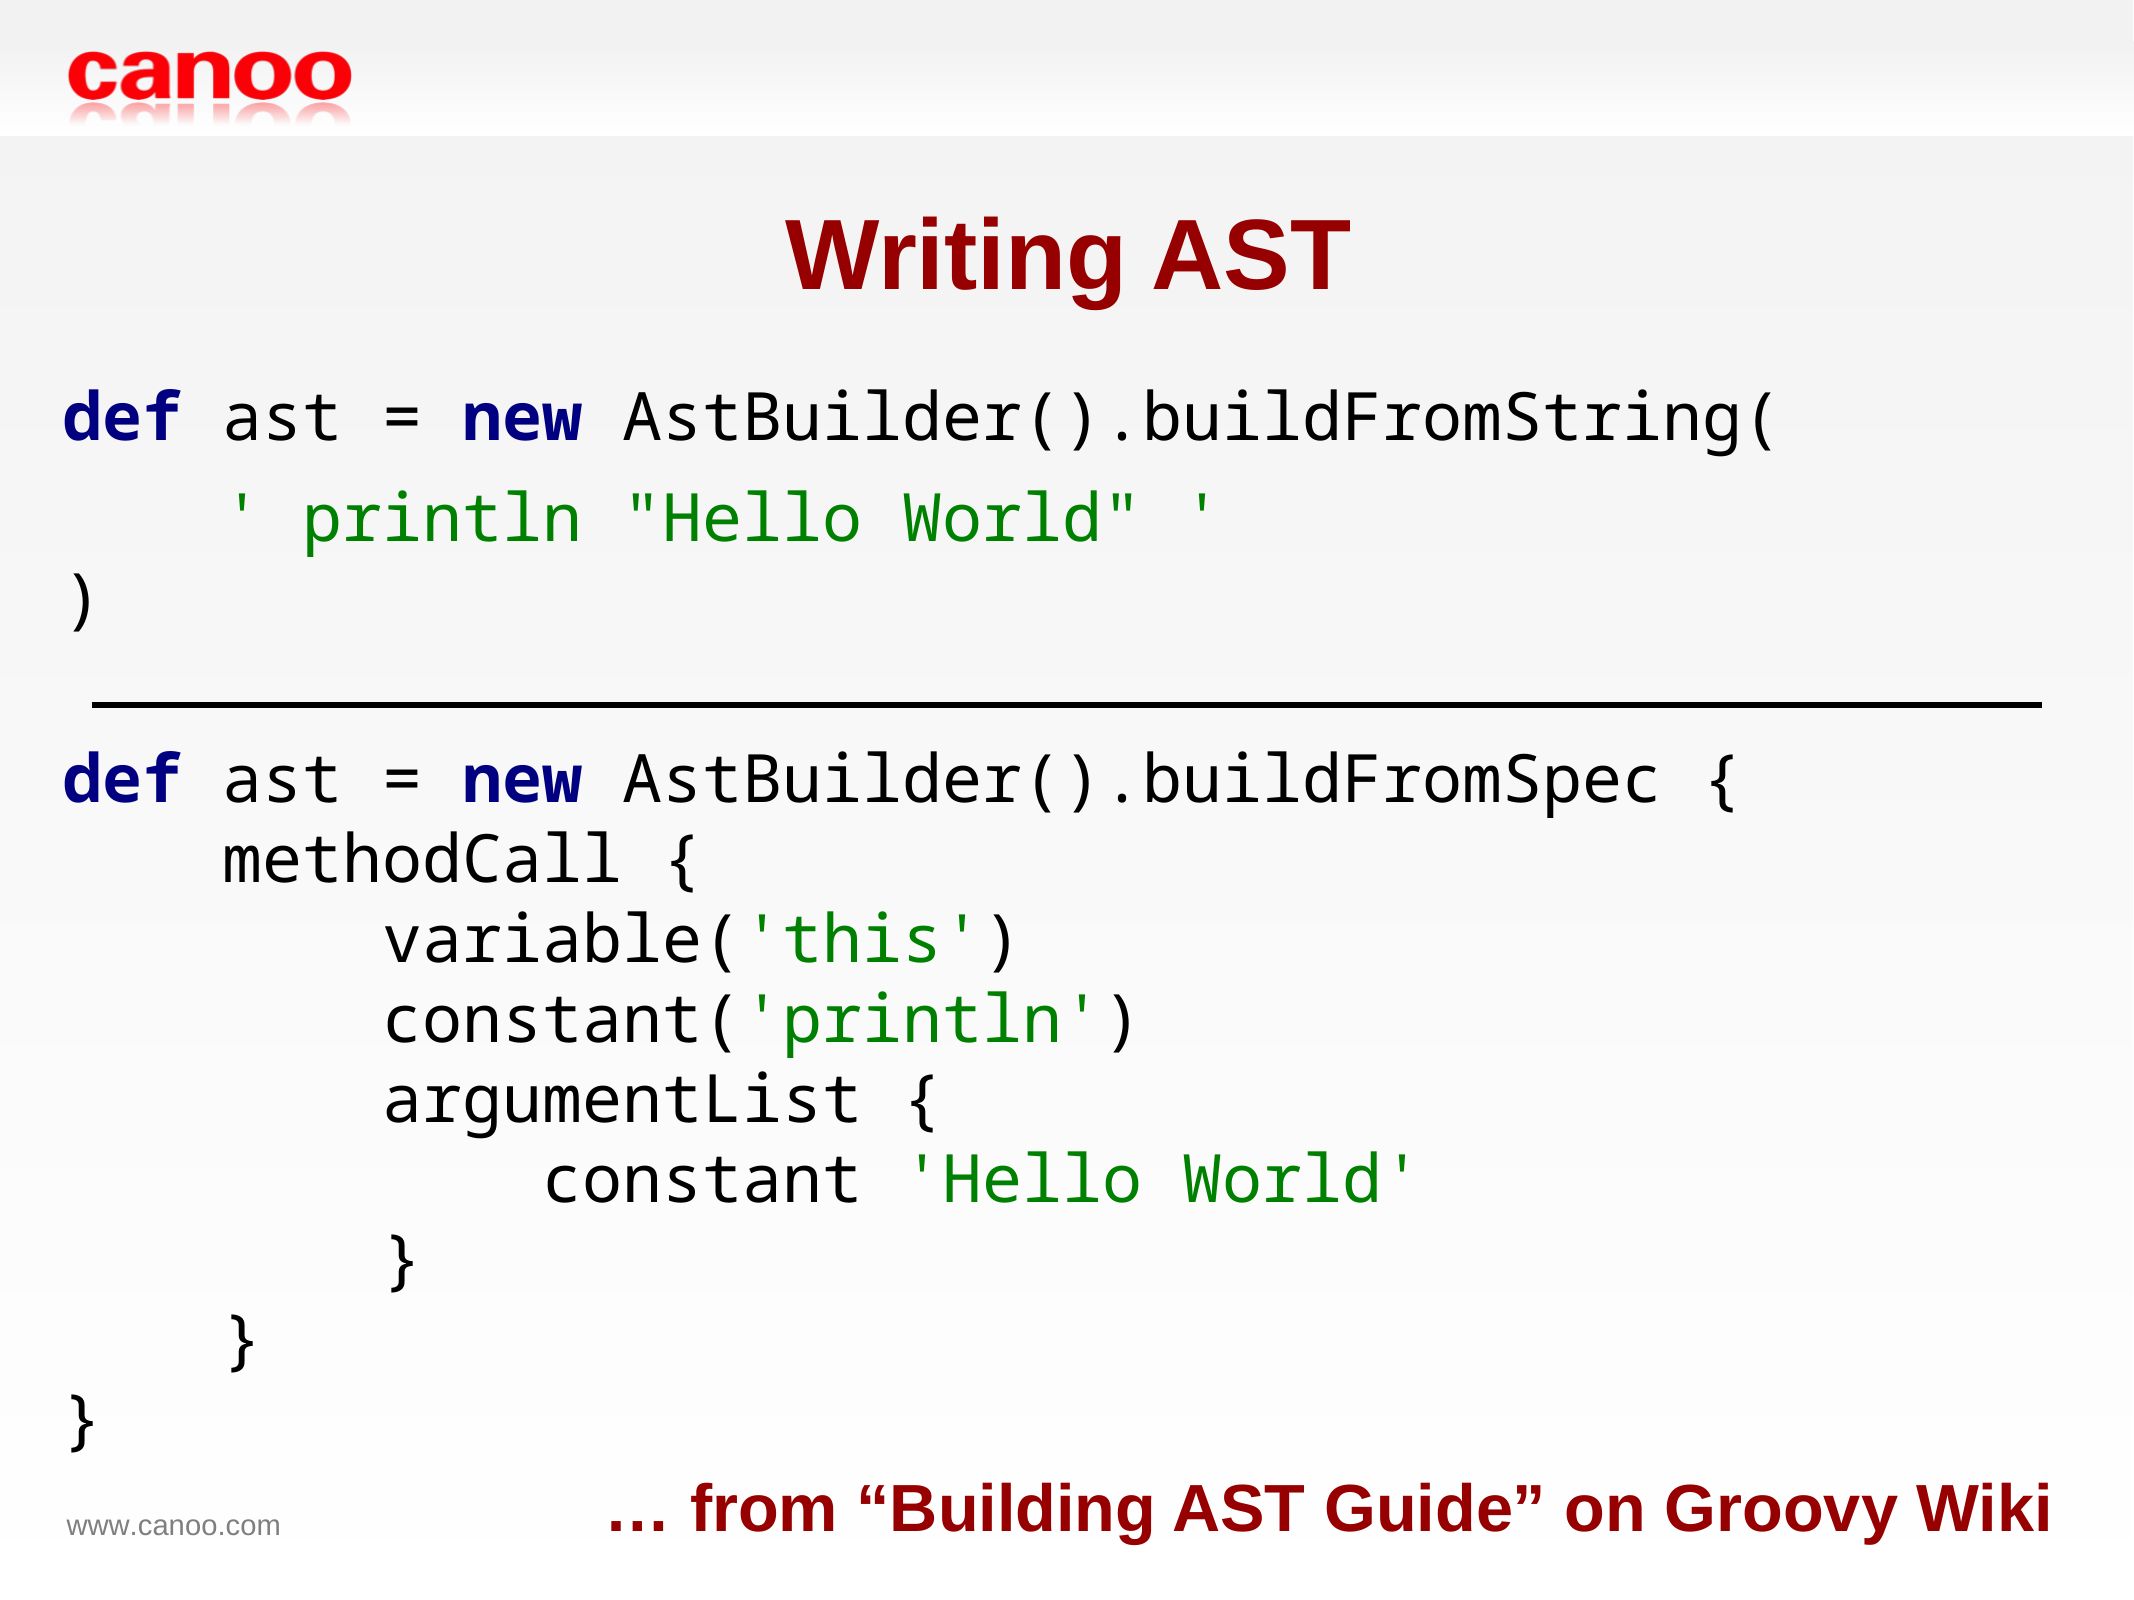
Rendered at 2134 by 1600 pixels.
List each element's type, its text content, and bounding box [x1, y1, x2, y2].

title … from “Building AST Guide” on Groovy Wiki [50, 1450, 2063, 1560]
subtitle def ast = new AstBuilder().buildFromString( ' println "Hello World" ' ) def ast = new AstBuilder().buildFromSpec { methodCall { variable('this') constant('println') argumentList { constant 'Hello World' } } } [62, 339, 2075, 1490]
title Writing AST [62, 180, 2076, 318]
picture [65, 48, 353, 154]
